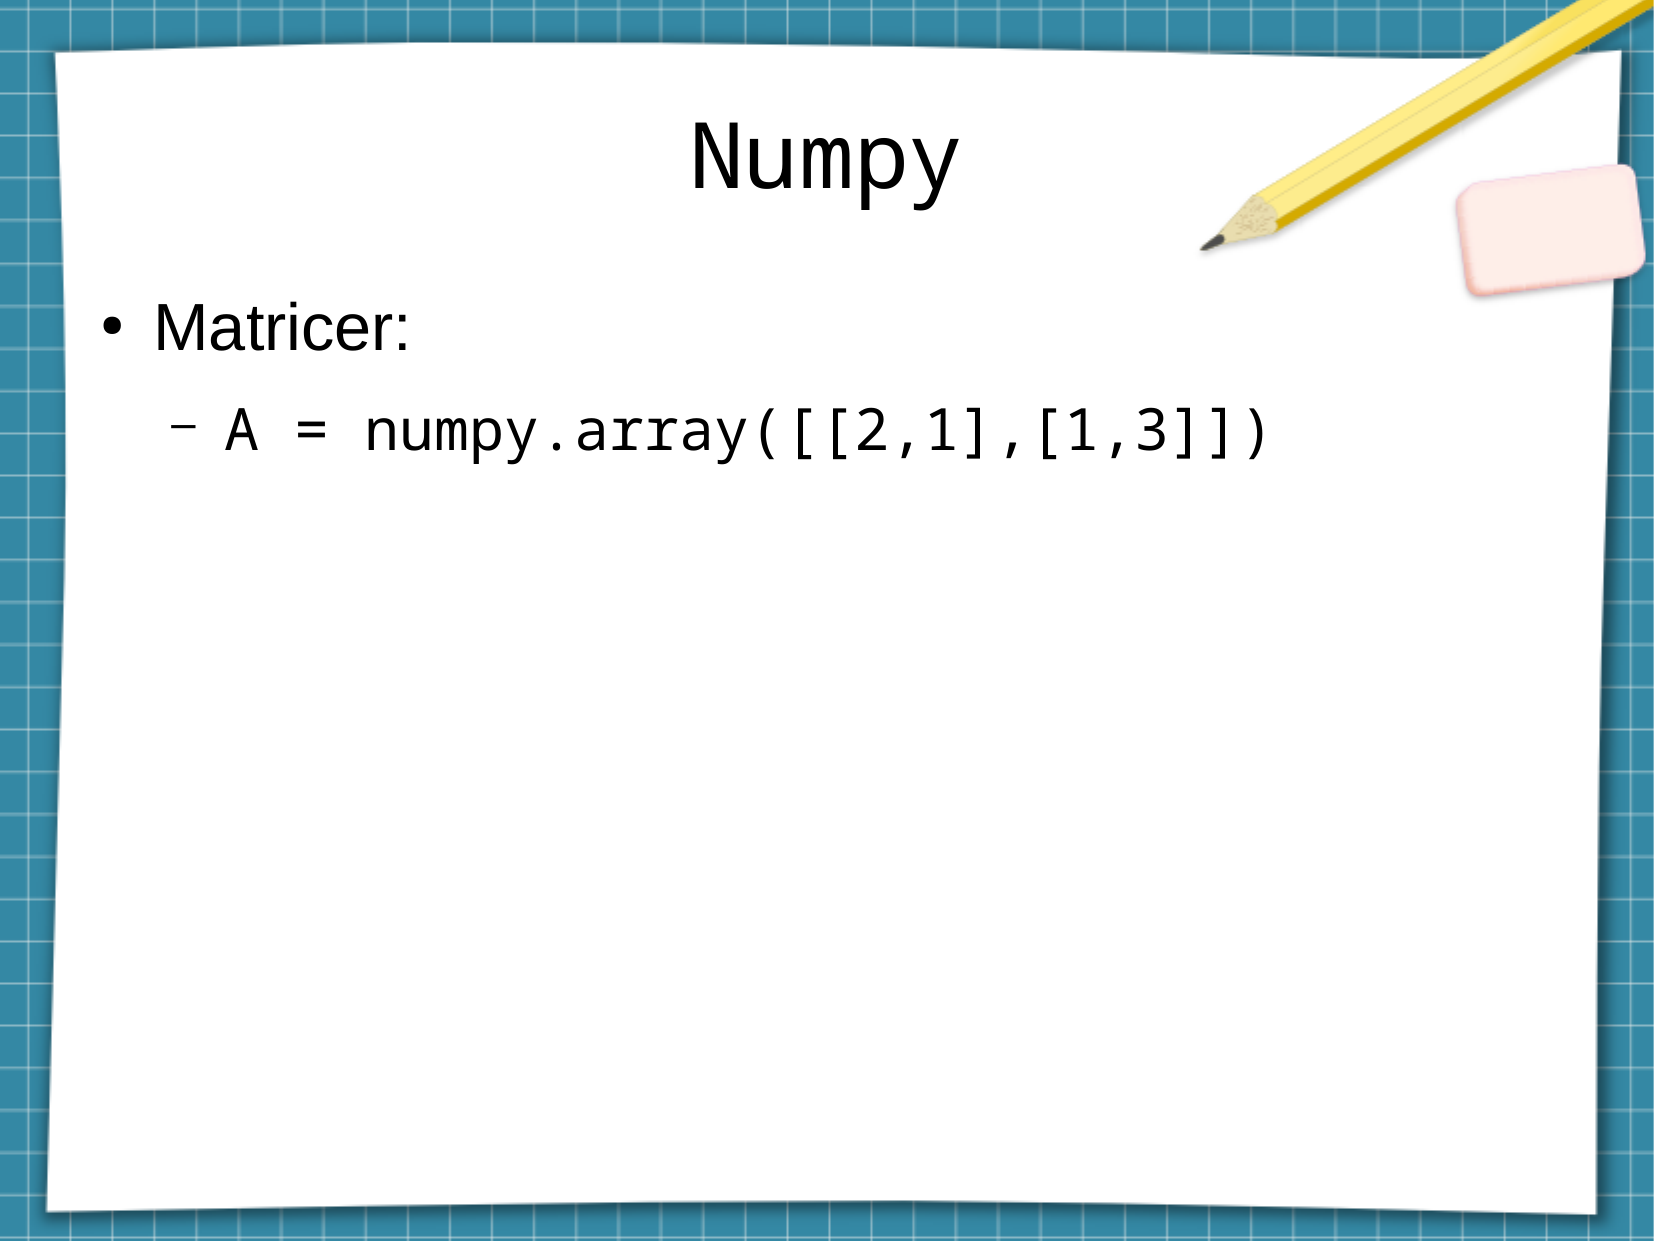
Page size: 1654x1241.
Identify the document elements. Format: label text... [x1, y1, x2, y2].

picture [0, 0, 1654, 1241]
list Matricer: A = numpy.array([[2,1],[1,3]]) [82, 290, 1571, 1010]
title Numpy [82, 49, 1571, 257]
